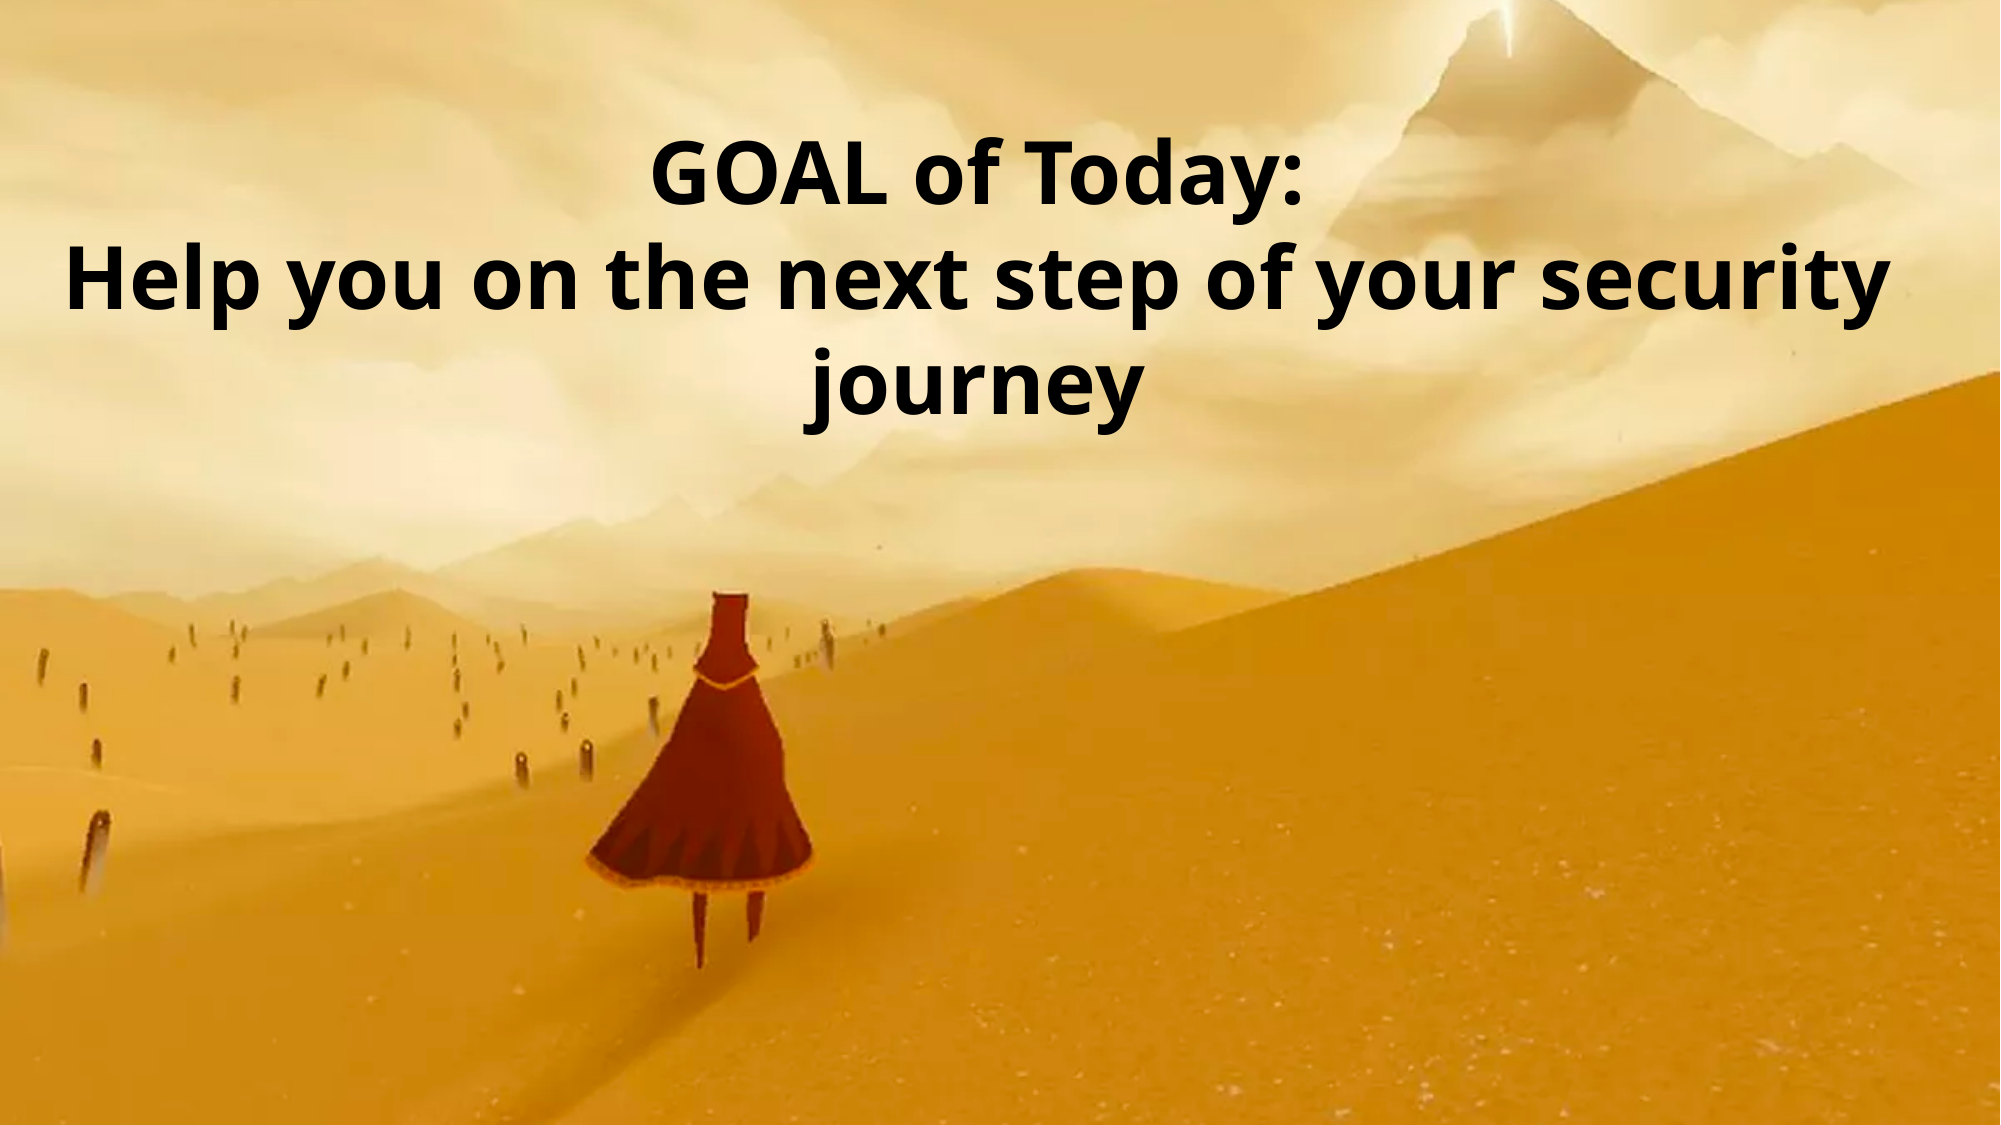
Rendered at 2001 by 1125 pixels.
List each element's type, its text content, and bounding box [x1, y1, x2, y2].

text_box GOAL of Today: Help you on the next step of your security journey [45, 109, 1909, 337]
picture [0, 0, 2000, 1125]
